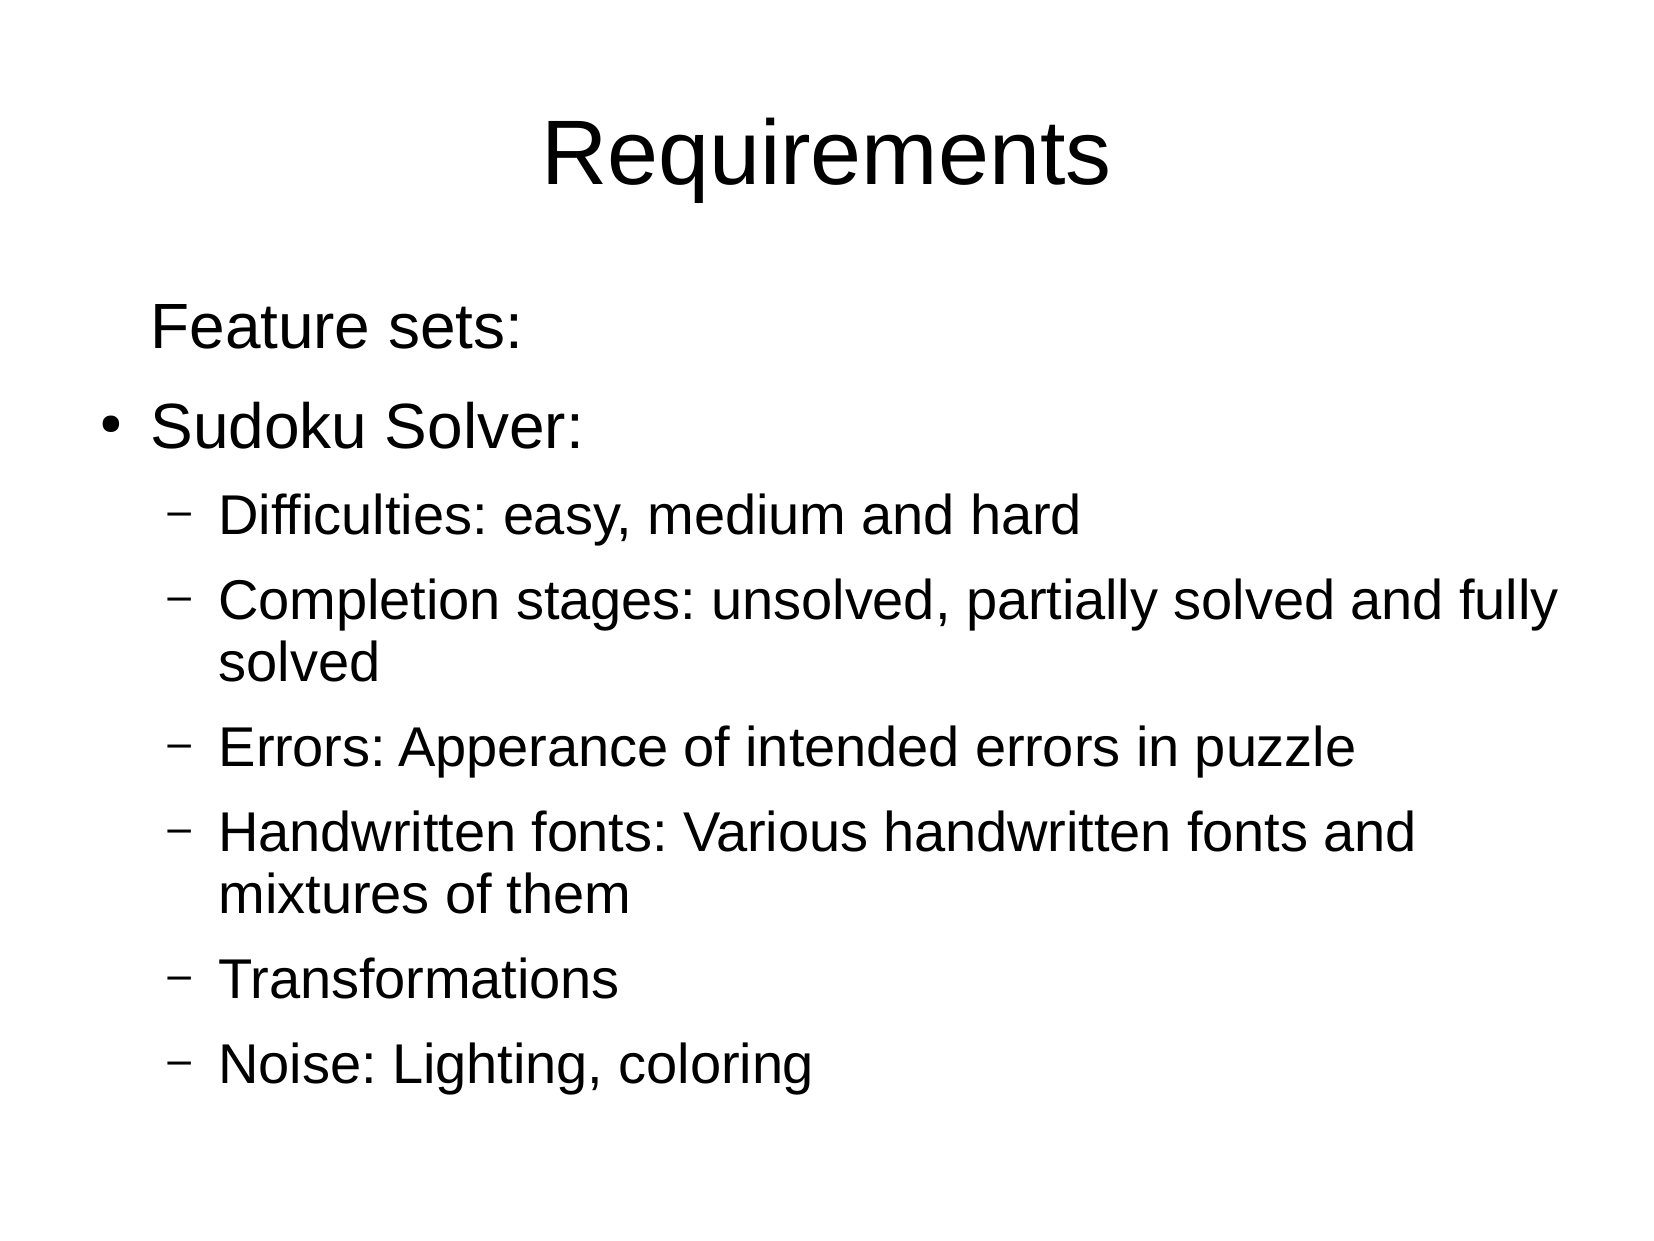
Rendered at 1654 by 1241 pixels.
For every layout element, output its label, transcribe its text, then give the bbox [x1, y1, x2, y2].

title Requirements [82, 49, 1571, 257]
list Feature sets: Sudoku Solver: Difficulties: easy, medium and hard Completion stages: unsolved, partially solved and fully solved Errors: Apperance of intended errors in puzzle Handwritten fonts: Various handwritten fonts and mixtures of them Transformations Noise: Lighting, coloring [82, 290, 1571, 1099]
